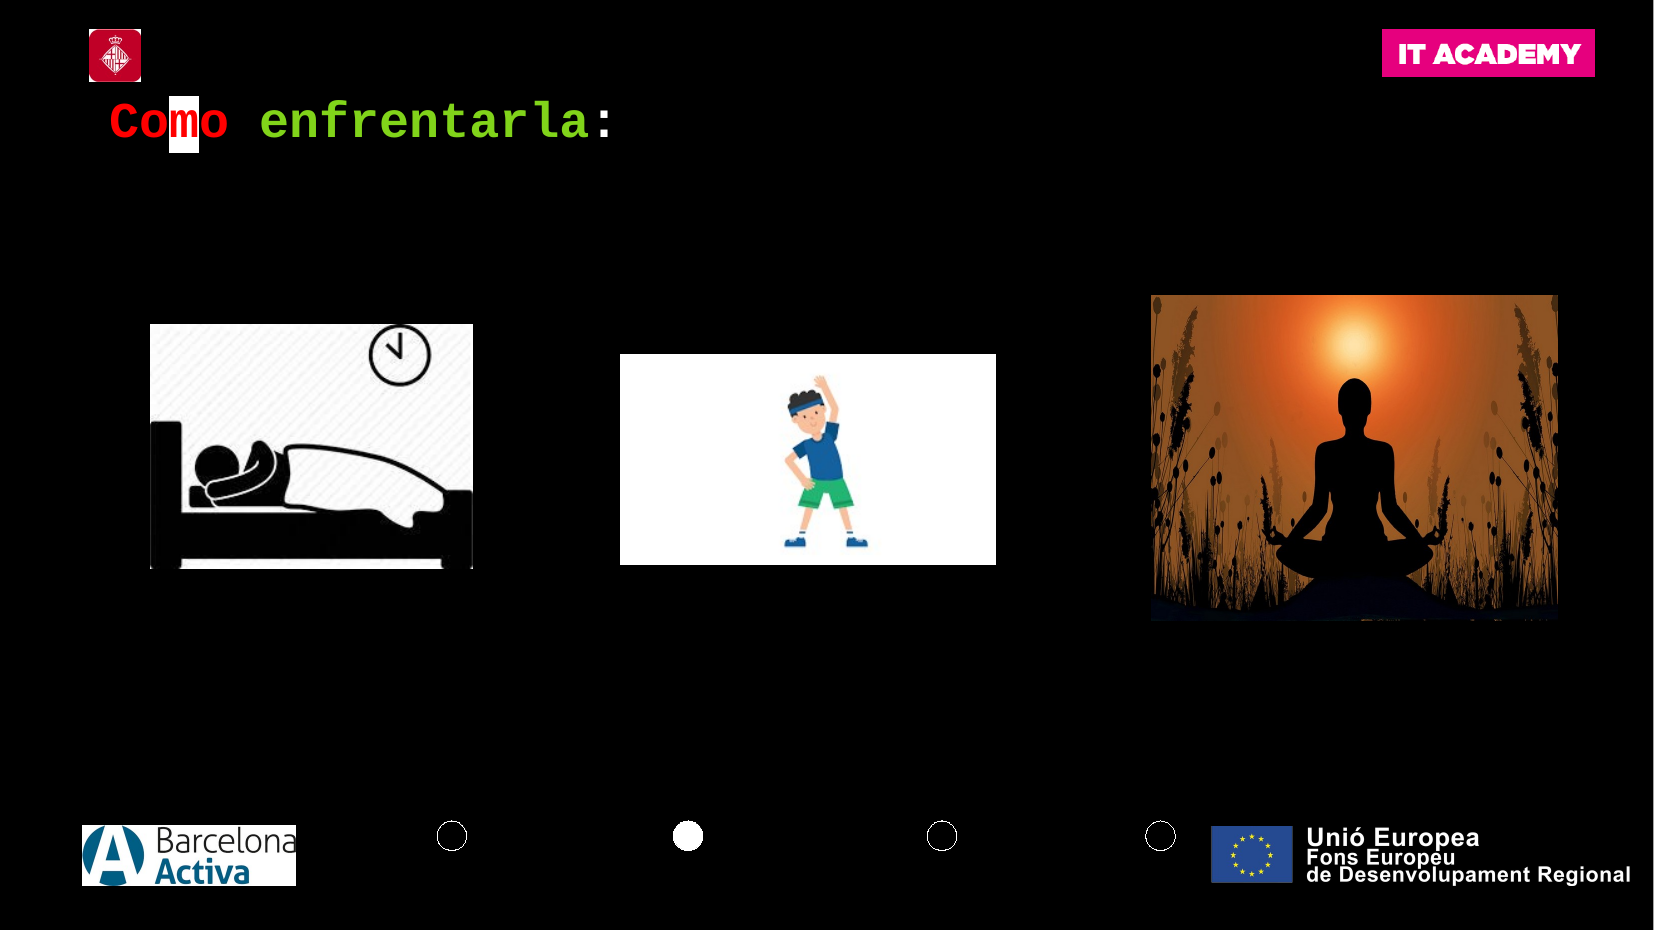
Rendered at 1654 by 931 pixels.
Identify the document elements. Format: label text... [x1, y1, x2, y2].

picture [1210, 826, 1631, 886]
text_box [927, 820, 957, 851]
text_box Como enfrentarla: [94, 88, 1447, 180]
picture [89, 29, 141, 82]
picture [620, 354, 996, 565]
picture [82, 825, 296, 886]
picture [150, 324, 473, 569]
text_box [437, 820, 467, 851]
text_box [673, 820, 703, 851]
picture [1382, 29, 1595, 77]
picture [1151, 295, 1558, 621]
text_box [1145, 820, 1176, 851]
